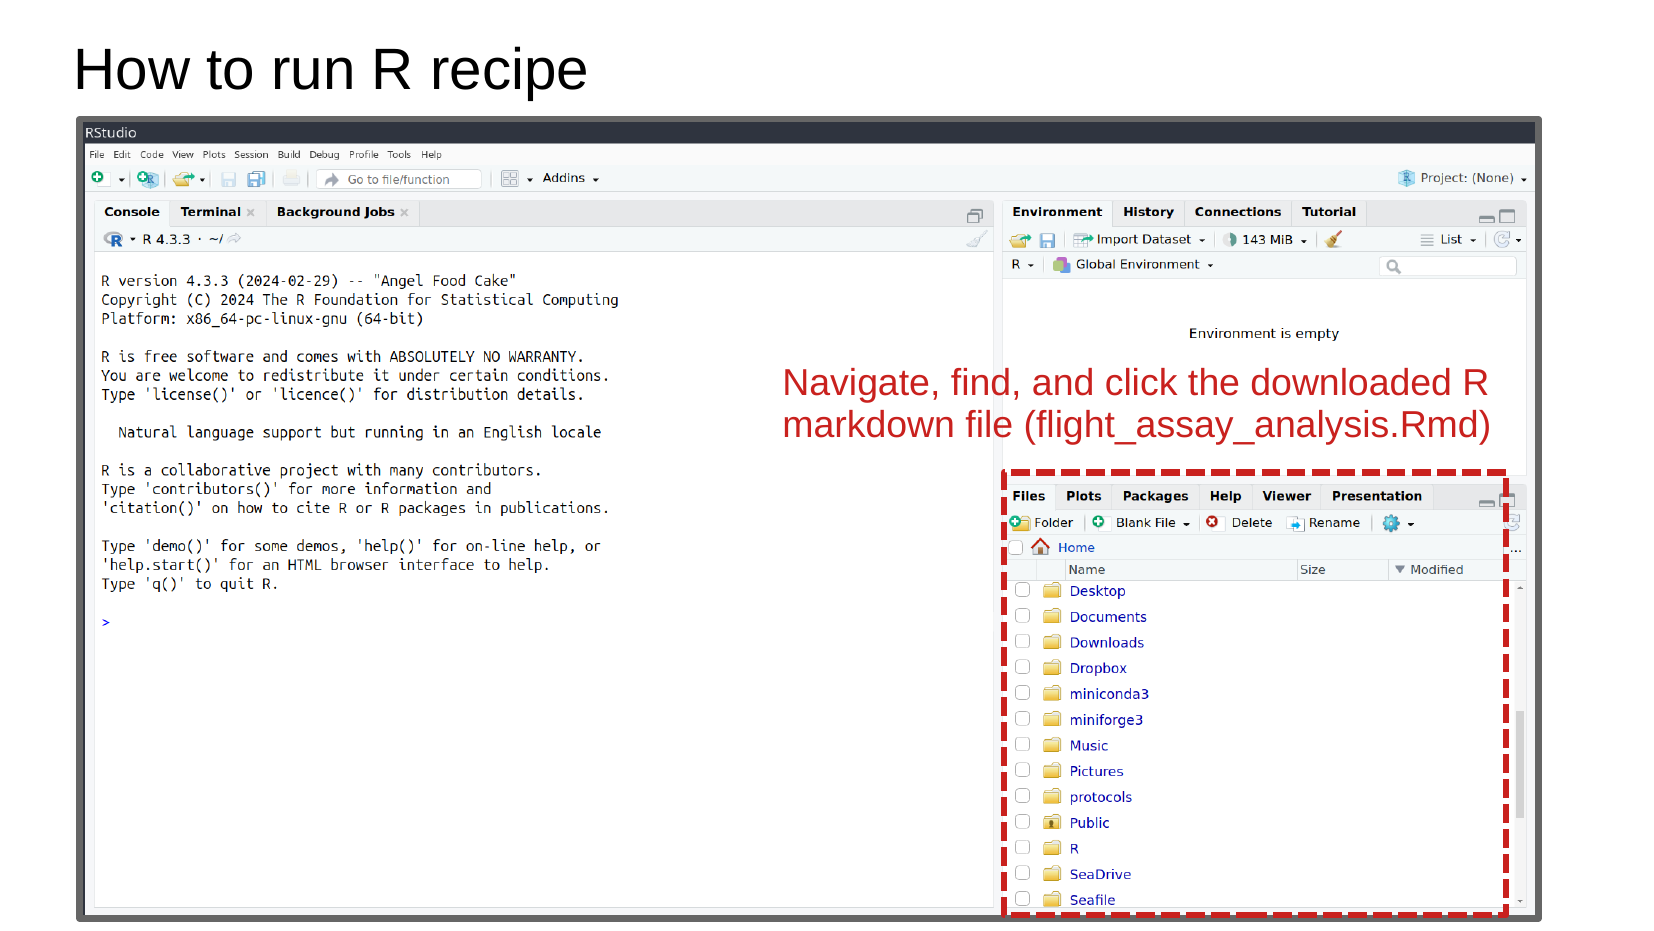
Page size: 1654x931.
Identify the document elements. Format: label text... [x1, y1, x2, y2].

text_box Navigate, find, and click the downloaded R markdown file (flight_assay_analysis.Rmd) [767, 354, 1654, 502]
text_box How to run R recipe [59, 29, 1418, 148]
picture [82, 122, 1536, 916]
